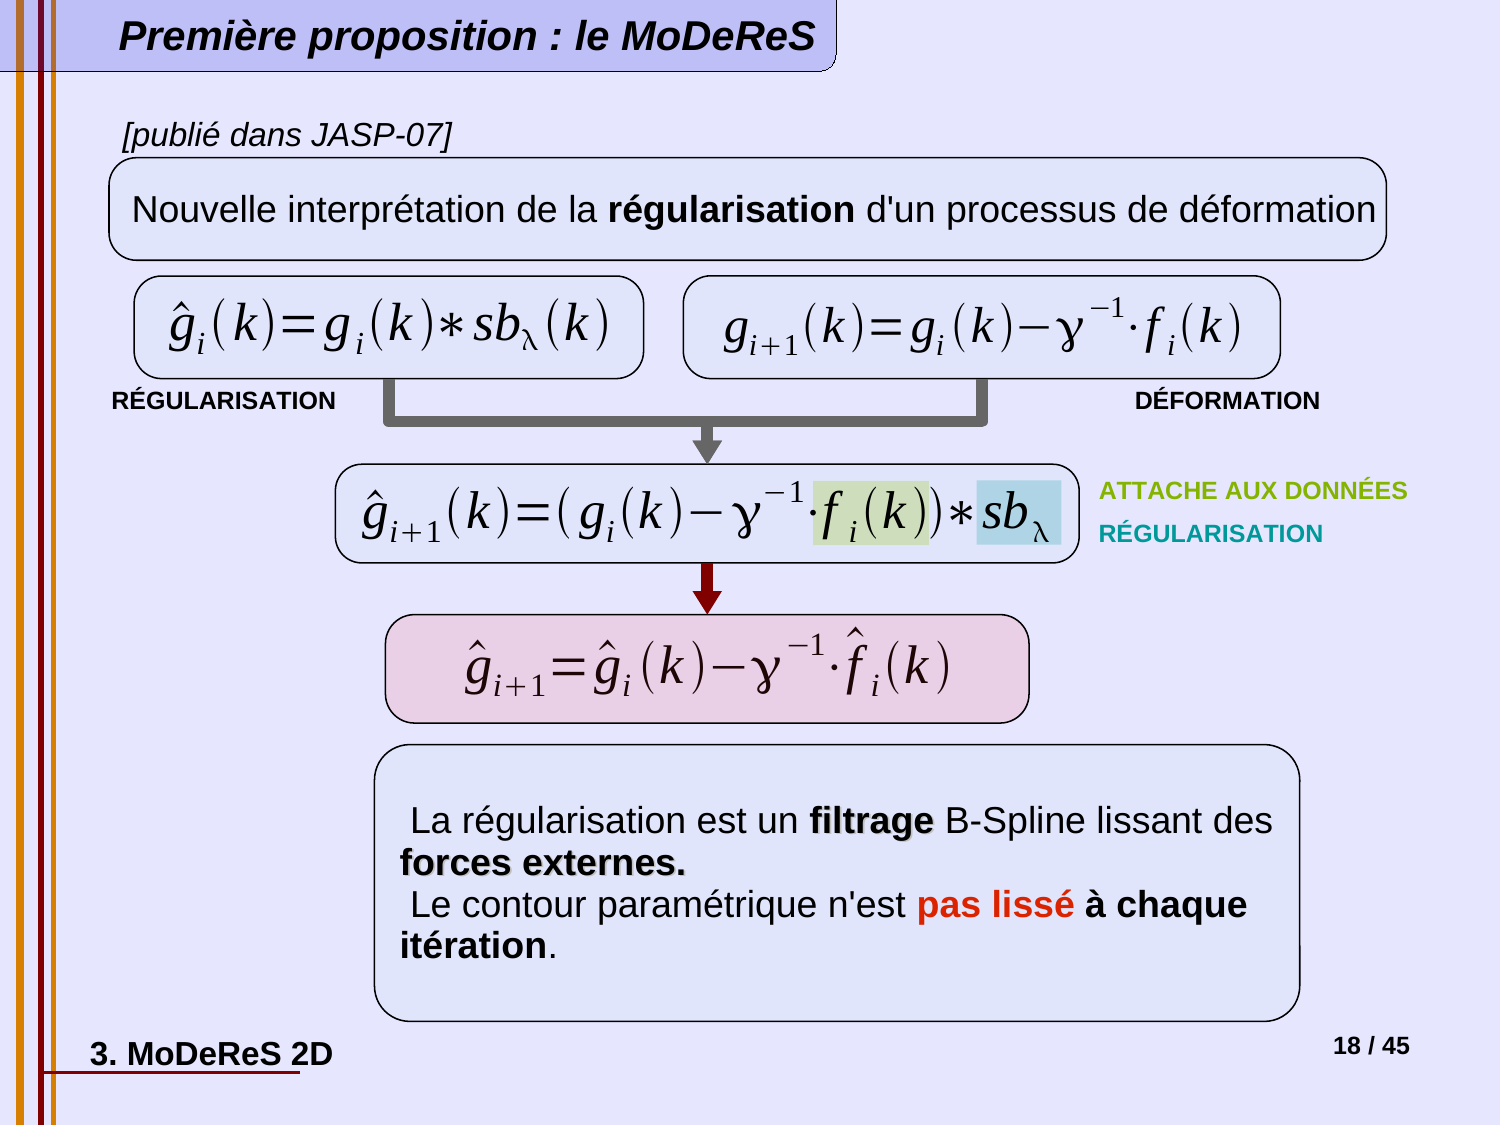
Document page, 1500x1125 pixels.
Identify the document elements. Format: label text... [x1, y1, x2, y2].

chart [346, 475, 1062, 550]
text_box [683, 275, 1281, 379]
text_box ATTACHE AUX DONNÉES [1084, 469, 1424, 513]
text_box [385, 614, 1030, 724]
text_box [335, 464, 1080, 563]
text_box RÉGULARISATION [1083, 512, 1339, 556]
text_box [publié dans JASP-07] [108, 109, 477, 162]
chart [152, 293, 626, 361]
text_box [134, 276, 644, 379]
text_box RÉGULARISATION [96, 379, 352, 423]
text_box Nouvelle interprétation de la régularisation d'un processus de déformation [109, 157, 1387, 261]
chart [707, 292, 1256, 363]
text_box Première proposition : le MoDeReS [0, 0, 837, 72]
text_box DÉFORMATION [1120, 379, 1336, 423]
text_box La régularisation est un filtrage B-Spline lissant des forces externes. Le contour paramétrique n'est pas lissé à chaque itération. [374, 744, 1300, 1022]
title 3. MoDeReS 2D [75, 1027, 597, 1080]
